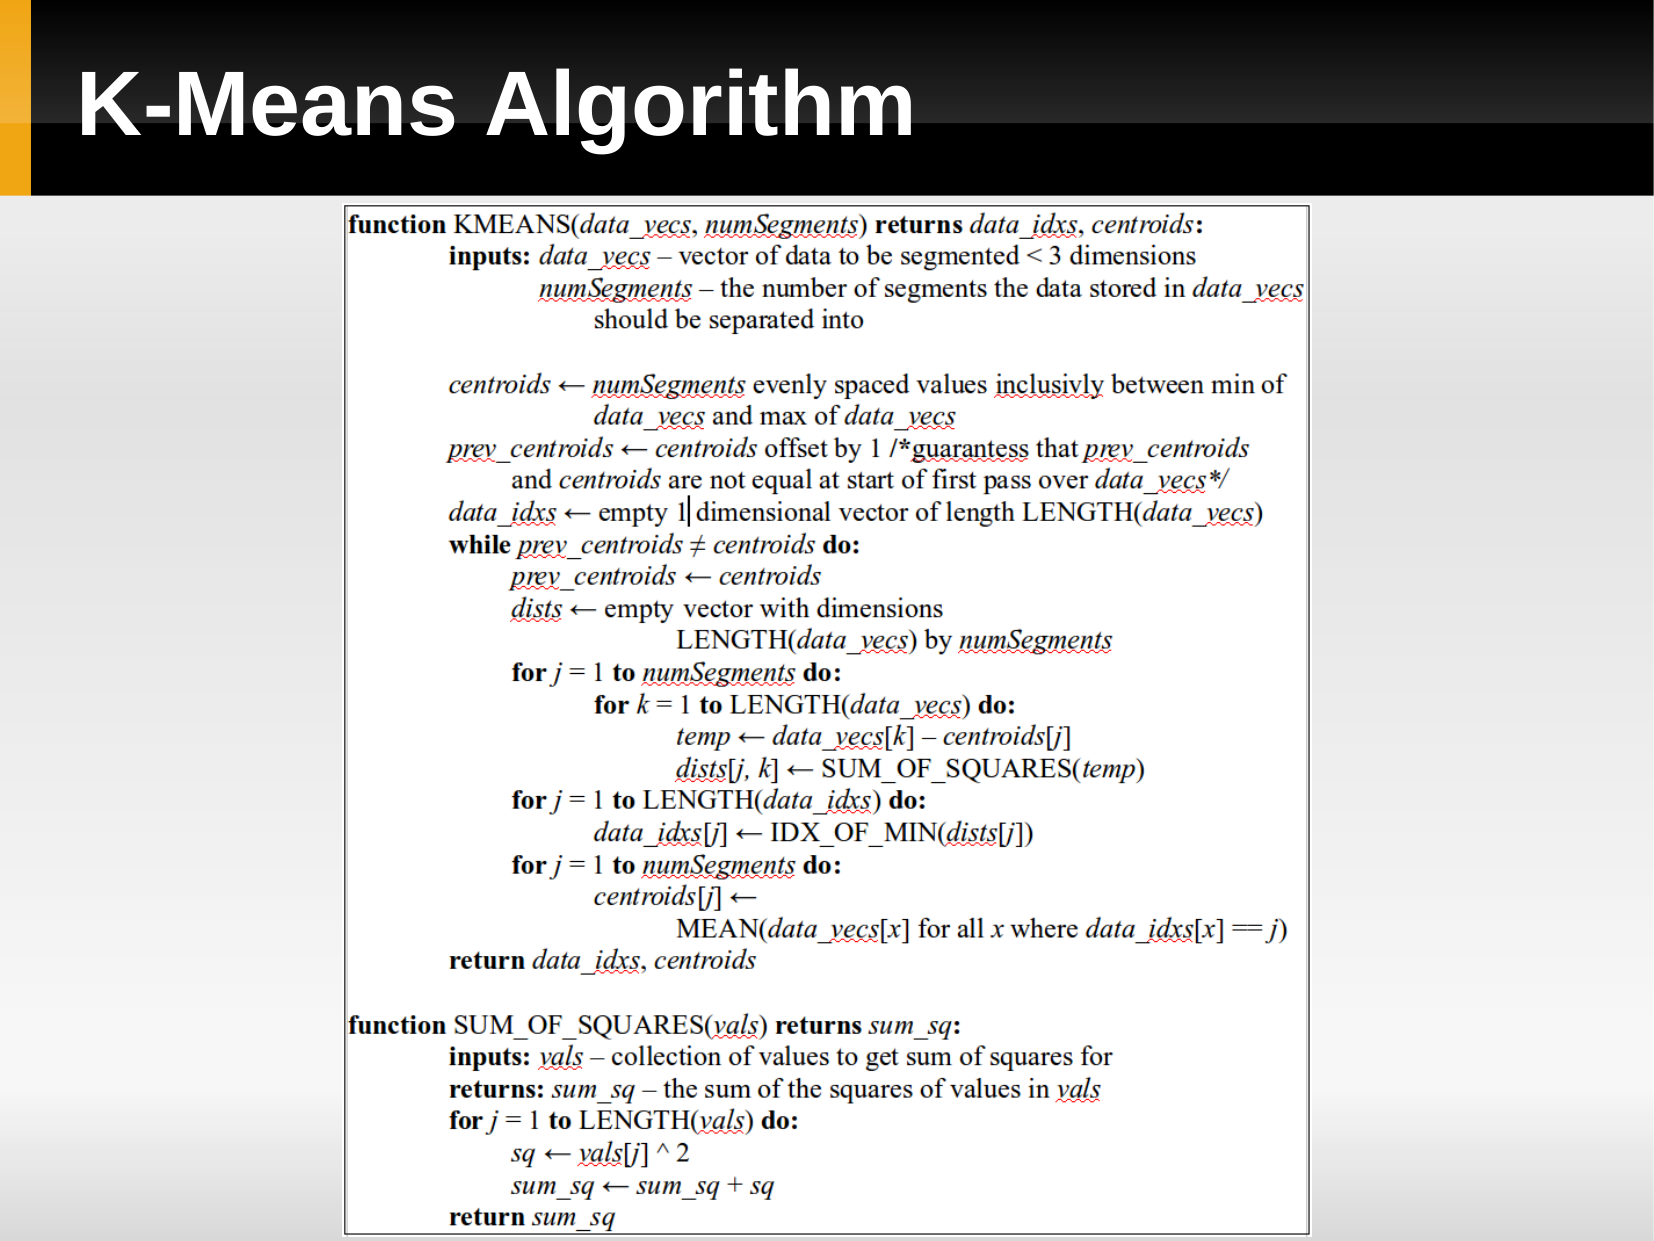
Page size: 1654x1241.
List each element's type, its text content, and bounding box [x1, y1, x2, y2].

picture [0, 0, 1654, 1241]
title K-Means Algorithm [76, 0, 1565, 208]
